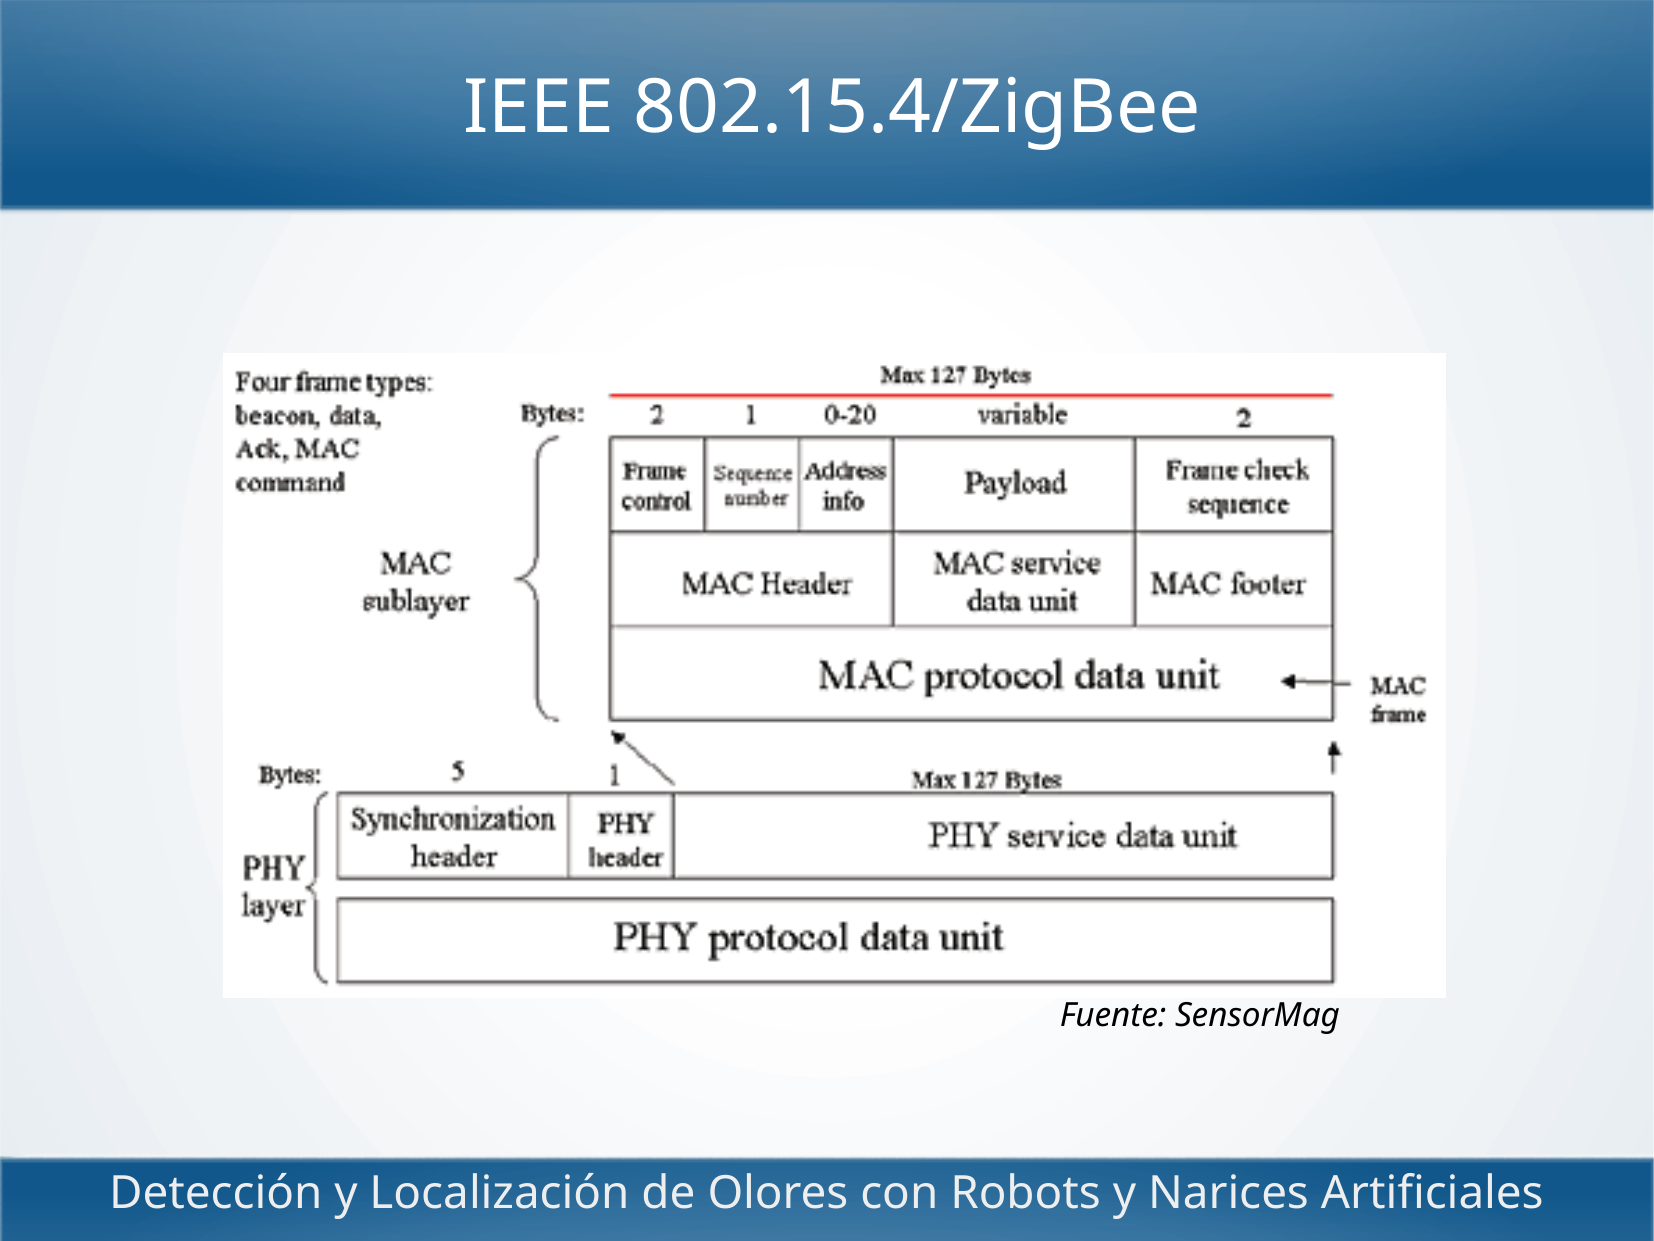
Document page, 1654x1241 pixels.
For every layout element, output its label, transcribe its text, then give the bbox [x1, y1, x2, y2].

picture [0, 0, 1654, 1148]
text_box Detección y Localización de Olores con Robots y Narices Artificiales [0, 1148, 1654, 1241]
title IEEE 802.15.4/ZigBee [30, 10, 1636, 196]
text_box Fuente: SensorMag [1045, 983, 1654, 1092]
